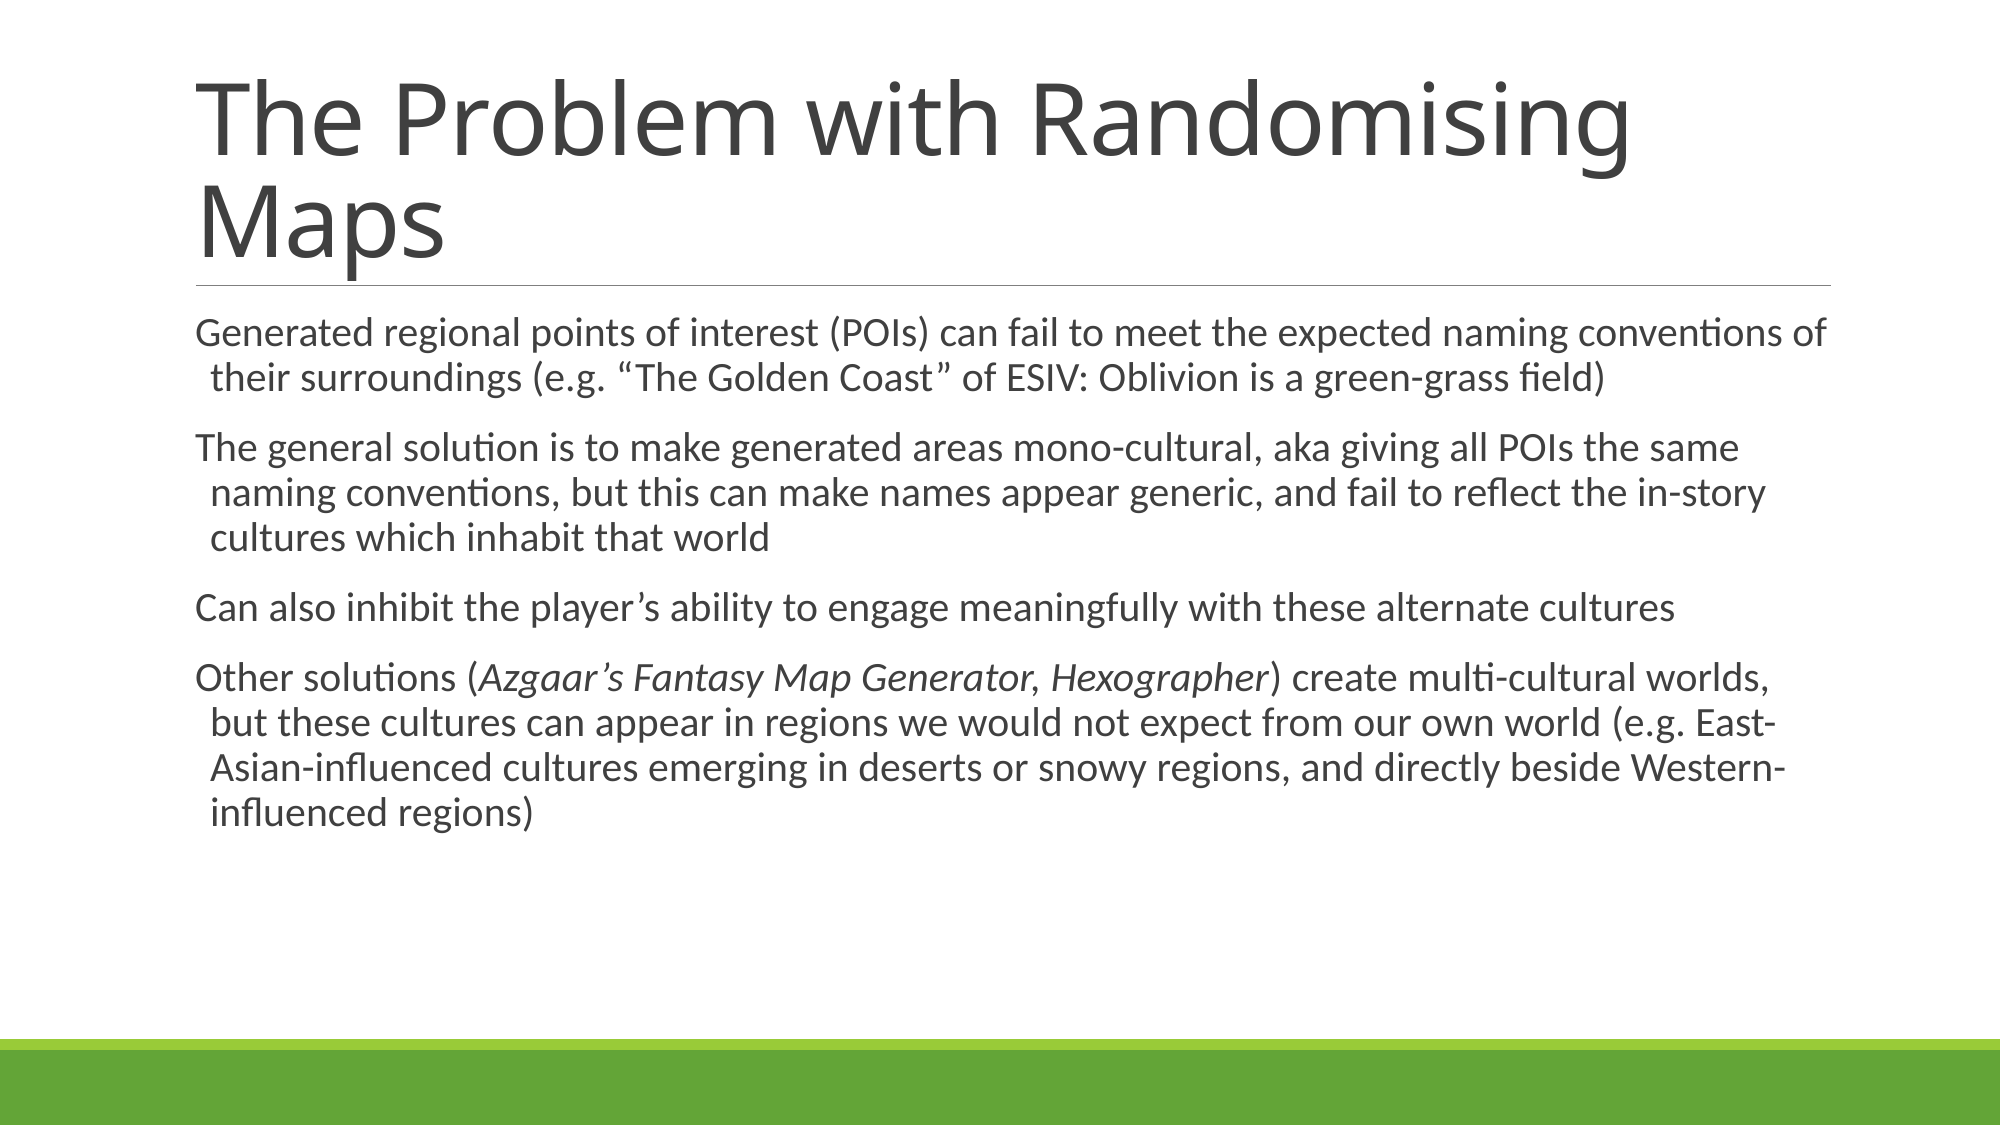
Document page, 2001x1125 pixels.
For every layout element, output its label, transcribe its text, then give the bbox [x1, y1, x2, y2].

title The Problem with Randomising Maps [180, 47, 1831, 286]
list Generated regional points of interest (POIs) can fail to meet the expected naming conventions of their surroundings (e.g. “The Golden Coast” of ESIV: Oblivion is a green-grass field) The general solution is to make generated areas mono-cultural, aka giving all POIs the same naming conventions, but this can make names appear generic, and fail to reflect the in-story cultures which inhabit that world Can also inhibit the player’s ability to engage meaningfully with these alternate cultures Other solutions (Azgaar’s Fantasy Map Generator, Hexographer) create multi-cultural worlds, but these cultures can appear in regions we would not expect from our own world (e.g. East-Asian-influenced cultures emerging in deserts or snowy regions, and directly beside Western-influenced regions) [180, 302, 1831, 963]
